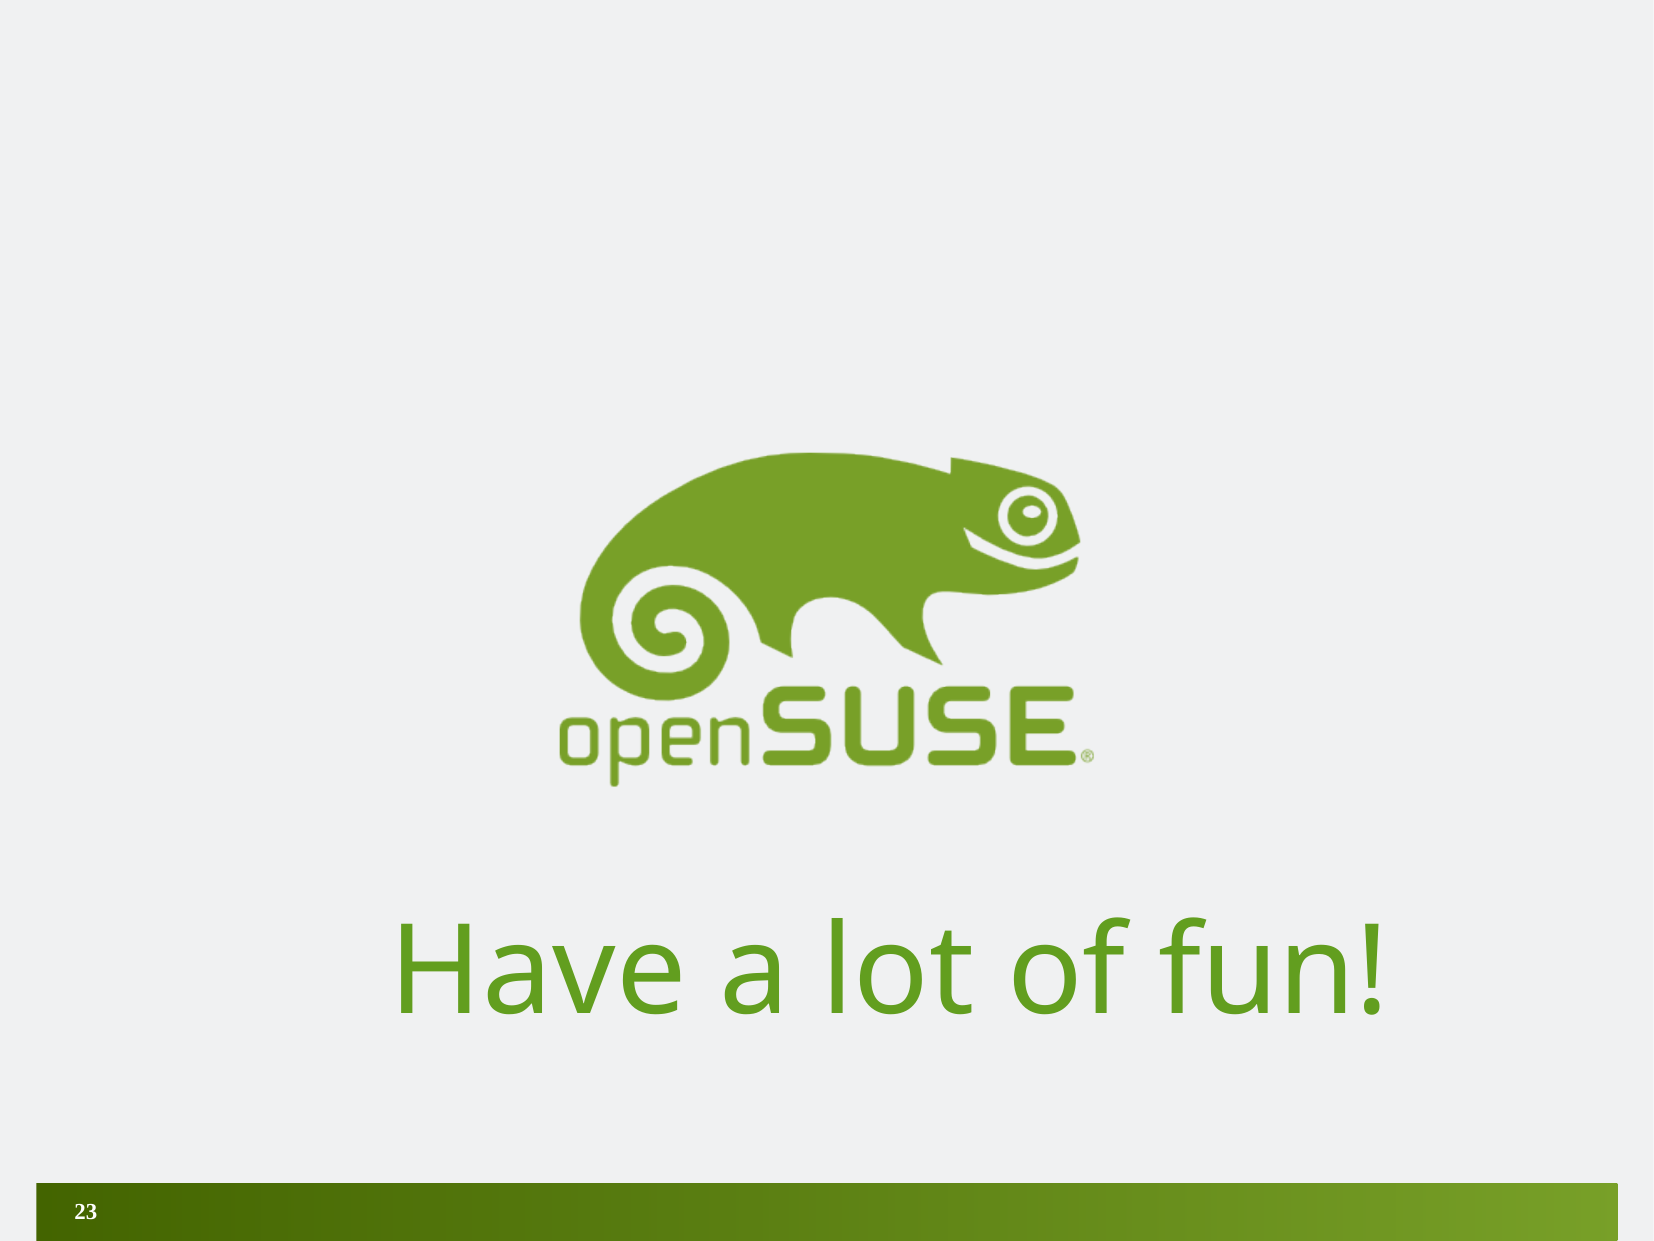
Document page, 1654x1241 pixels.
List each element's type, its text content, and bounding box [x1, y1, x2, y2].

text_box Have a lot of fun! [374, 872, 1312, 1063]
picture [0, 0, 1654, 1241]
